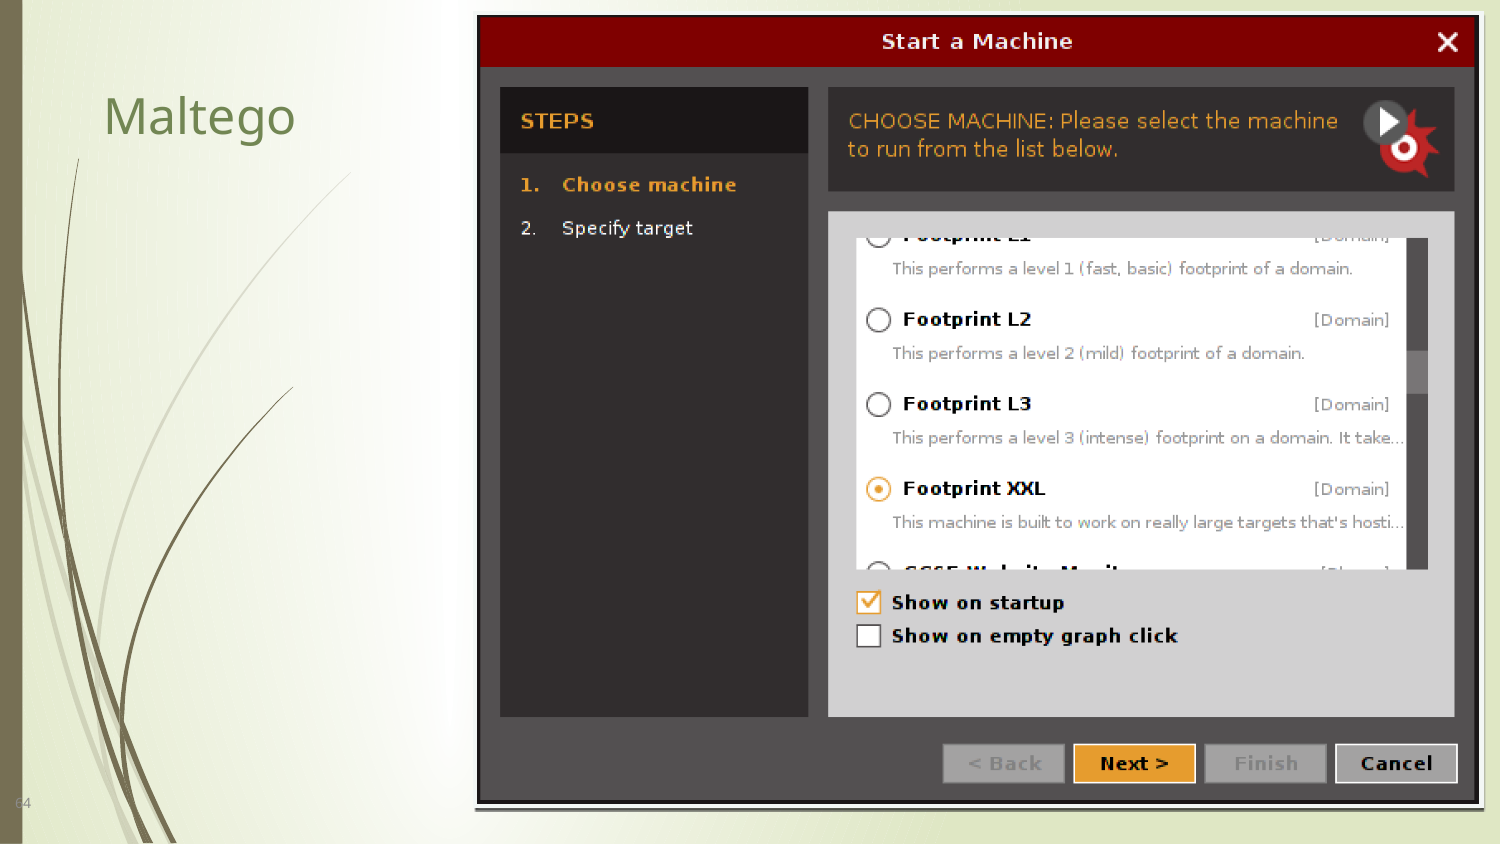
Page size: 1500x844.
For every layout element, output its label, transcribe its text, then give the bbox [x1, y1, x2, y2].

picture [477, 15, 1480, 804]
footer <number> [0, 782, 475, 828]
title Maltego [88, 76, 1186, 235]
